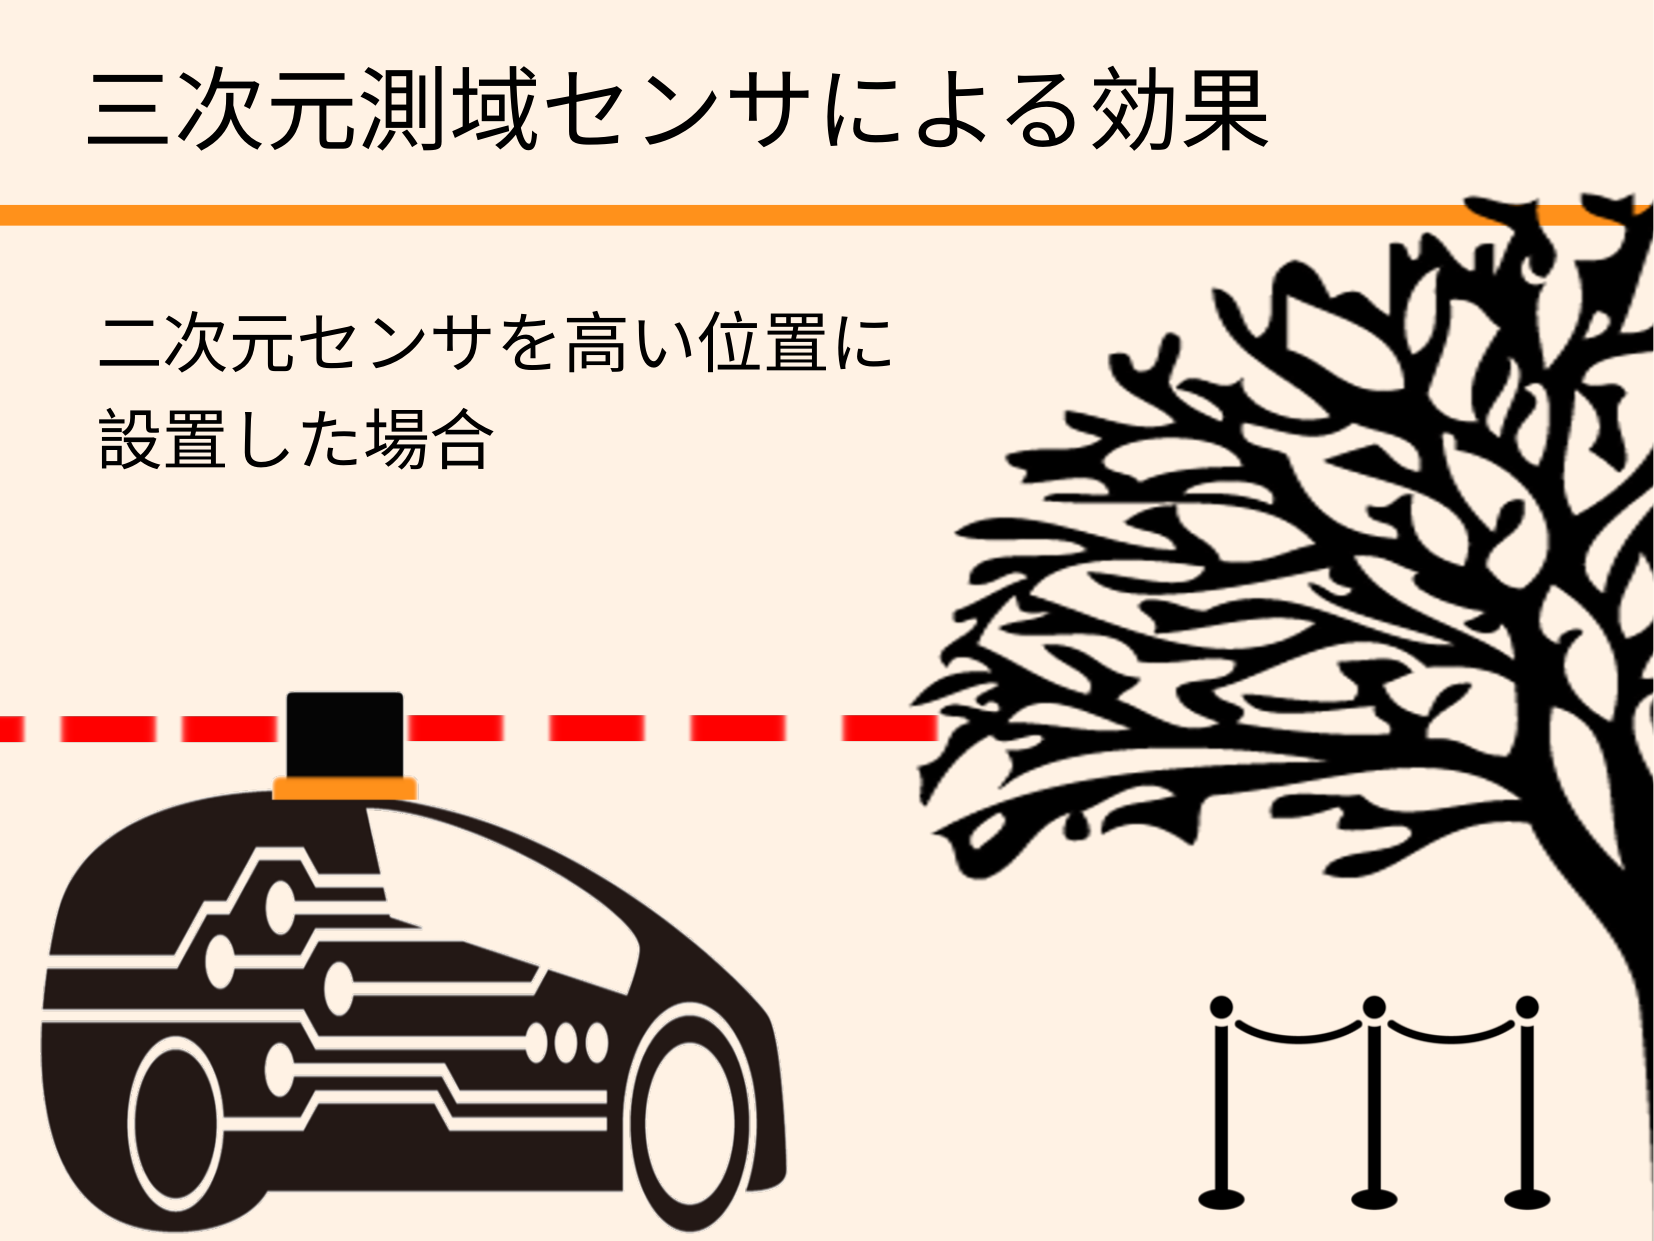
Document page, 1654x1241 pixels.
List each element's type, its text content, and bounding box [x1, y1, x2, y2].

text_box 二次元センサを高い位置に 設置した場合 [81, 282, 1282, 432]
picture [0, 0, 1654, 1241]
